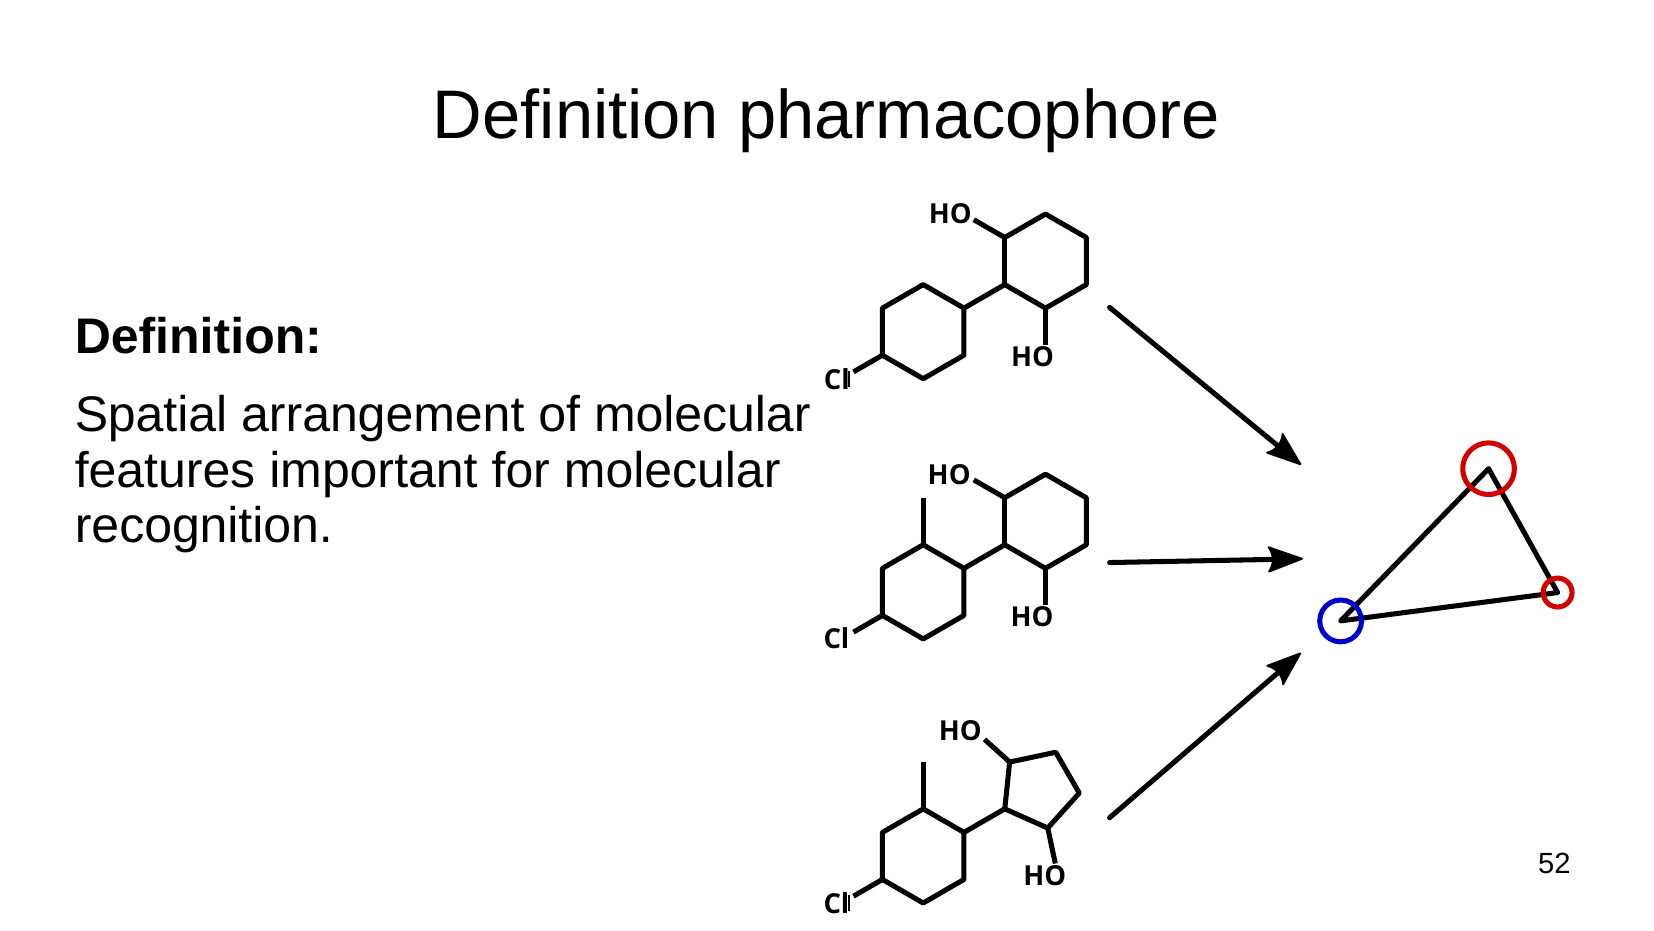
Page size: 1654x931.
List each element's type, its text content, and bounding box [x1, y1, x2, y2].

title Definition pharmacophore [82, 36, 1571, 193]
picture [824, 203, 1575, 915]
list Definition: Spatial arrangement of molecular features important for molecular recognition. [3, 230, 824, 771]
